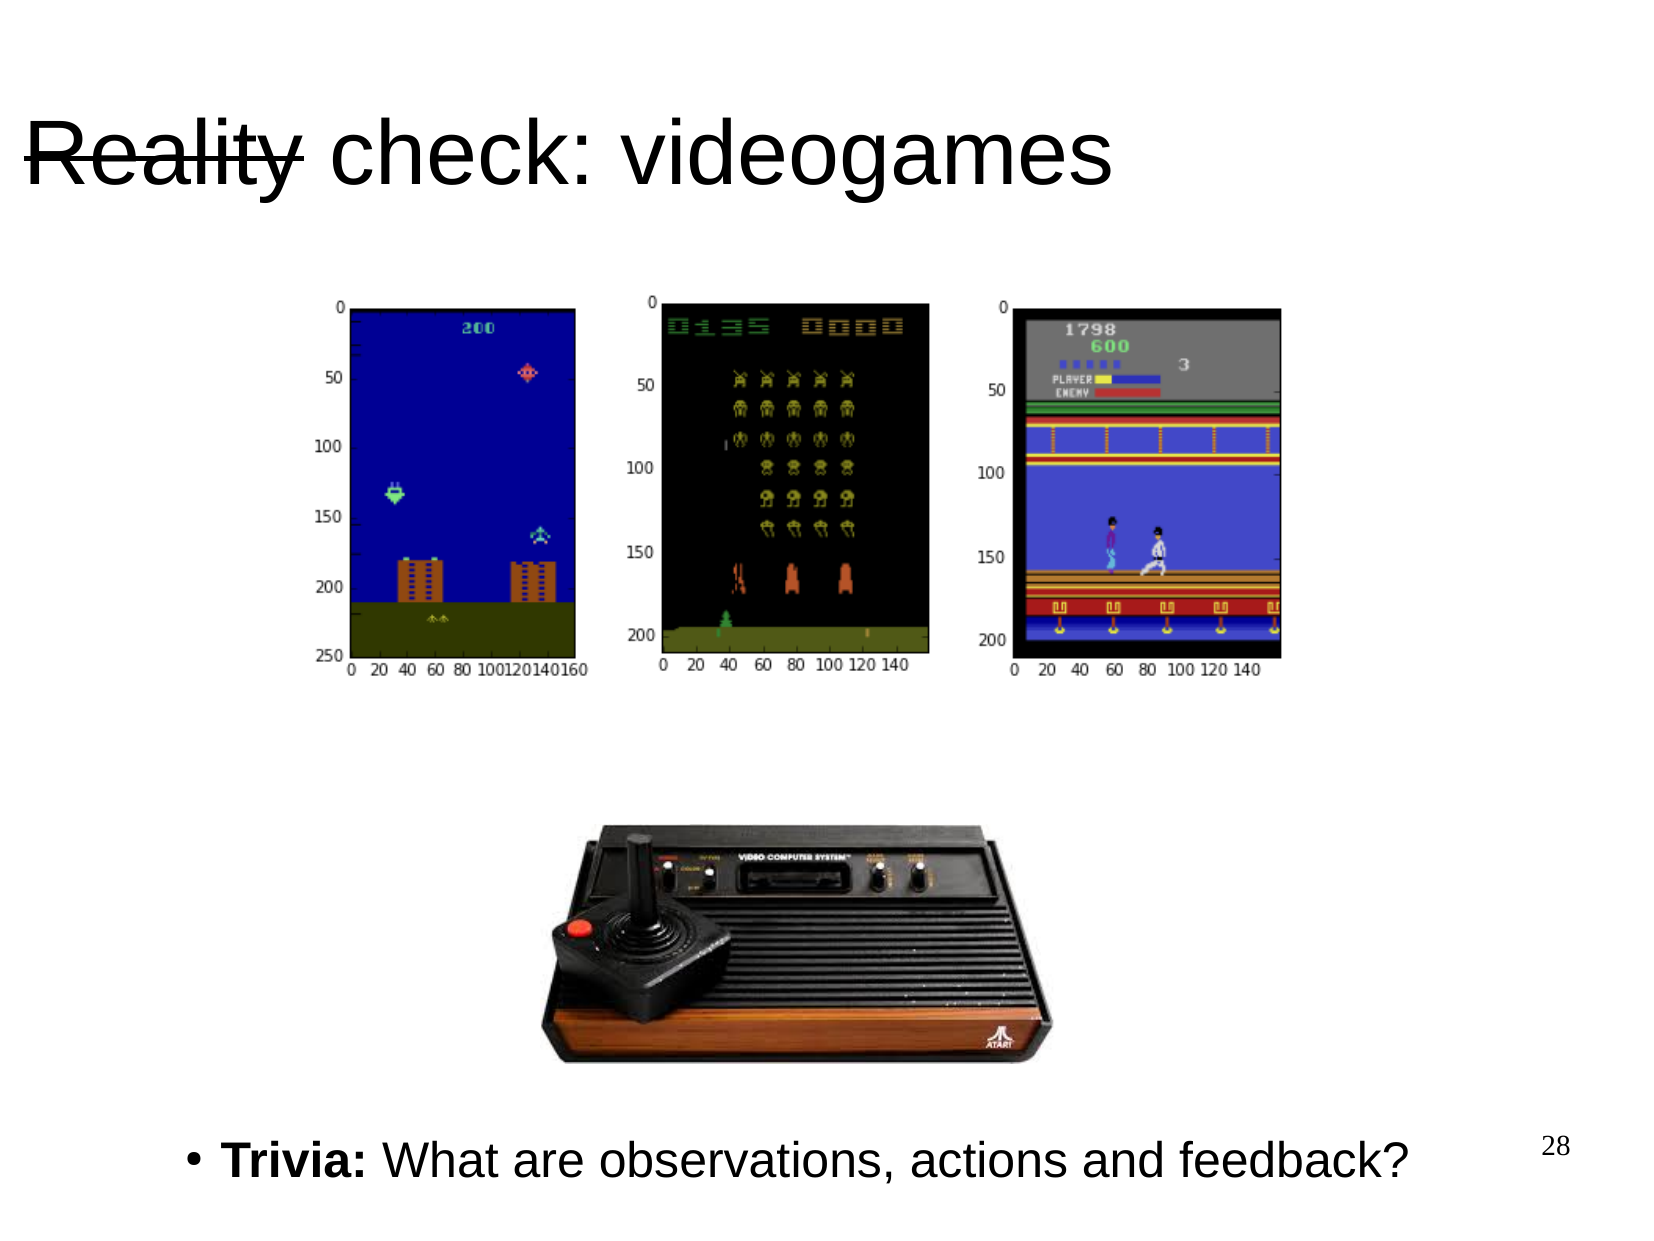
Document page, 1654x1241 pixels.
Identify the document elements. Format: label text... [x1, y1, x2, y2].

title Reality check: videogames [23, 49, 1512, 257]
text_box Trivia: What are observations, actions and feedback? [135, 1125, 1472, 1241]
picture [303, 290, 601, 691]
picture [615, 285, 939, 686]
picture [540, 824, 1055, 1064]
picture [966, 290, 1291, 691]
